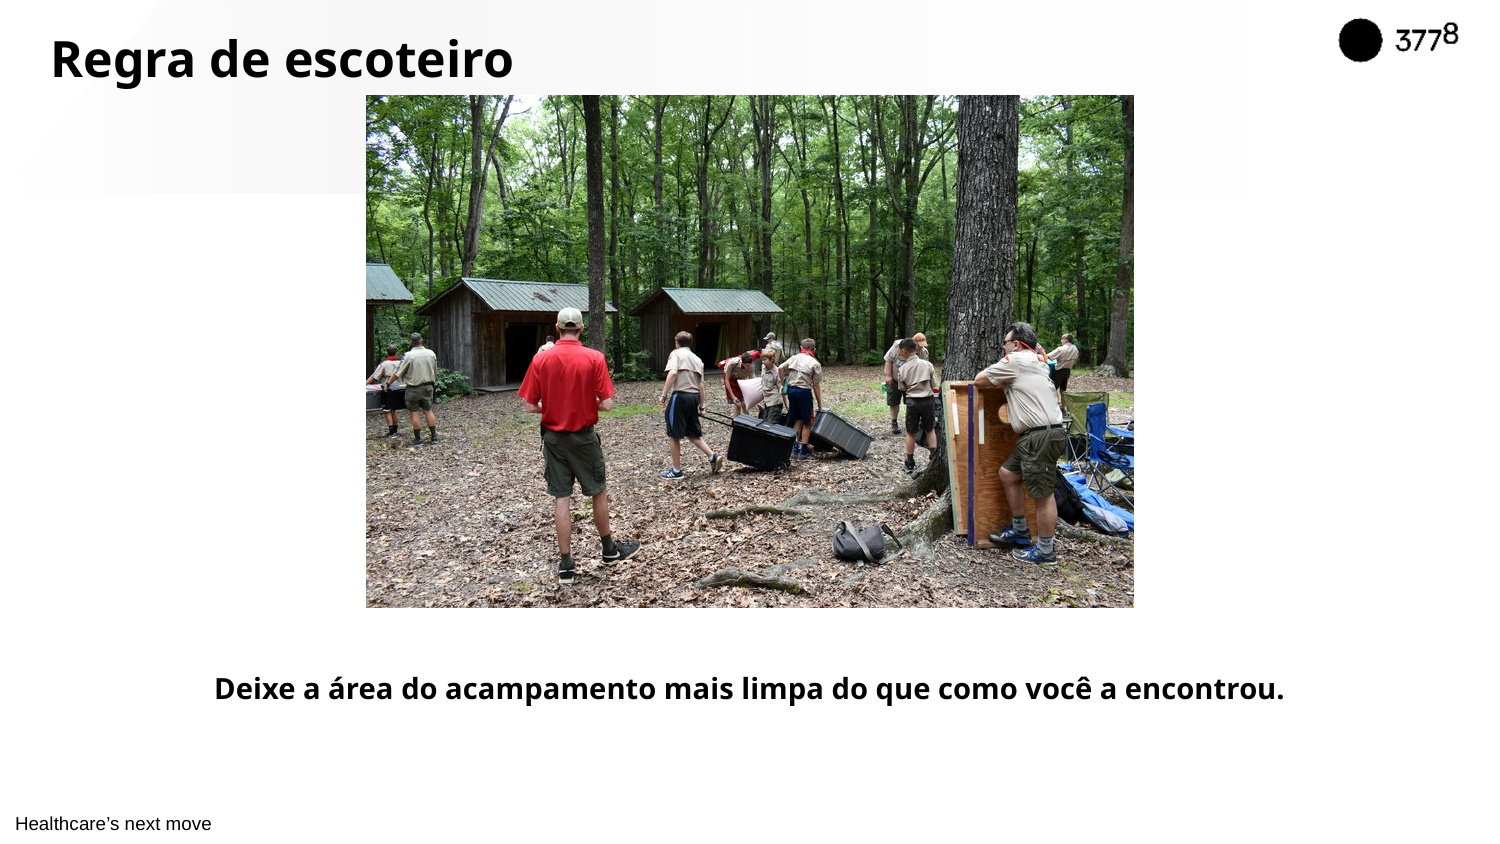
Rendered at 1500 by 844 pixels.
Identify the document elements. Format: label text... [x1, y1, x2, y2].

list Deixe a área do acampamento mais limpa do que como você a encontrou. [51, 649, 1449, 787]
picture [0, 0, 1500, 608]
title Regra de escoteiro [35, 12, 1308, 107]
